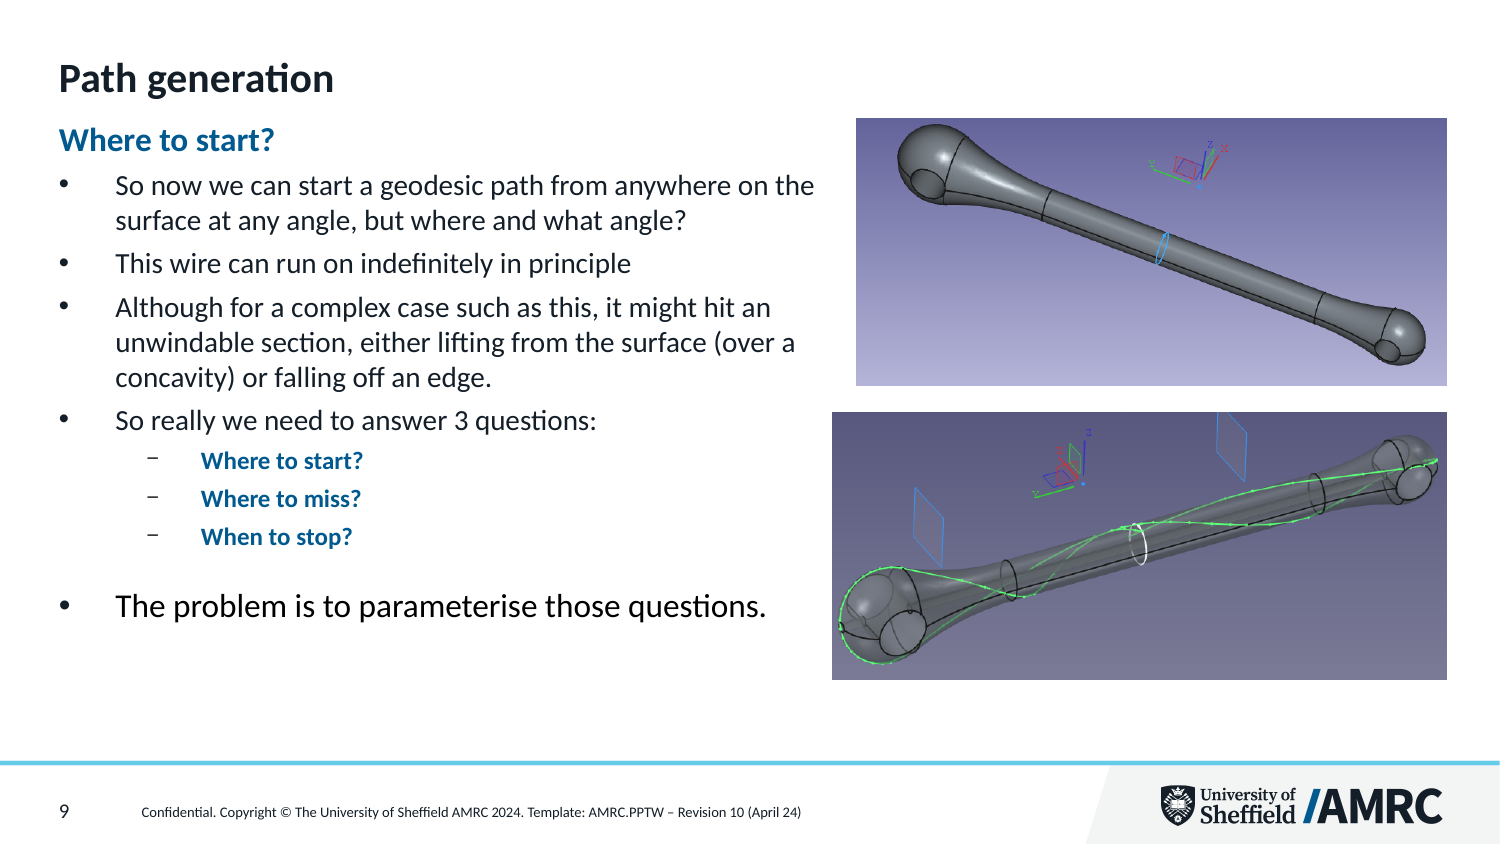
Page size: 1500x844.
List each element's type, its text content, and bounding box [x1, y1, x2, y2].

list Where to start? So now we can start a geodesic path from anywhere on the surface at any angle, but where and what angle? This wire can run on indefinitely in principle Although for a complex case such as this, it might hit an unwindable section, either lifting from the surface (over a concavity) or falling off an edge. So really we need to answer 3 questions: Where to start? Where to miss? When to stop? The problem is to parameterise those questions. [59, 118, 827, 717]
title Path generation [59, 50, 1029, 101]
picture [0, 0, 1500, 844]
